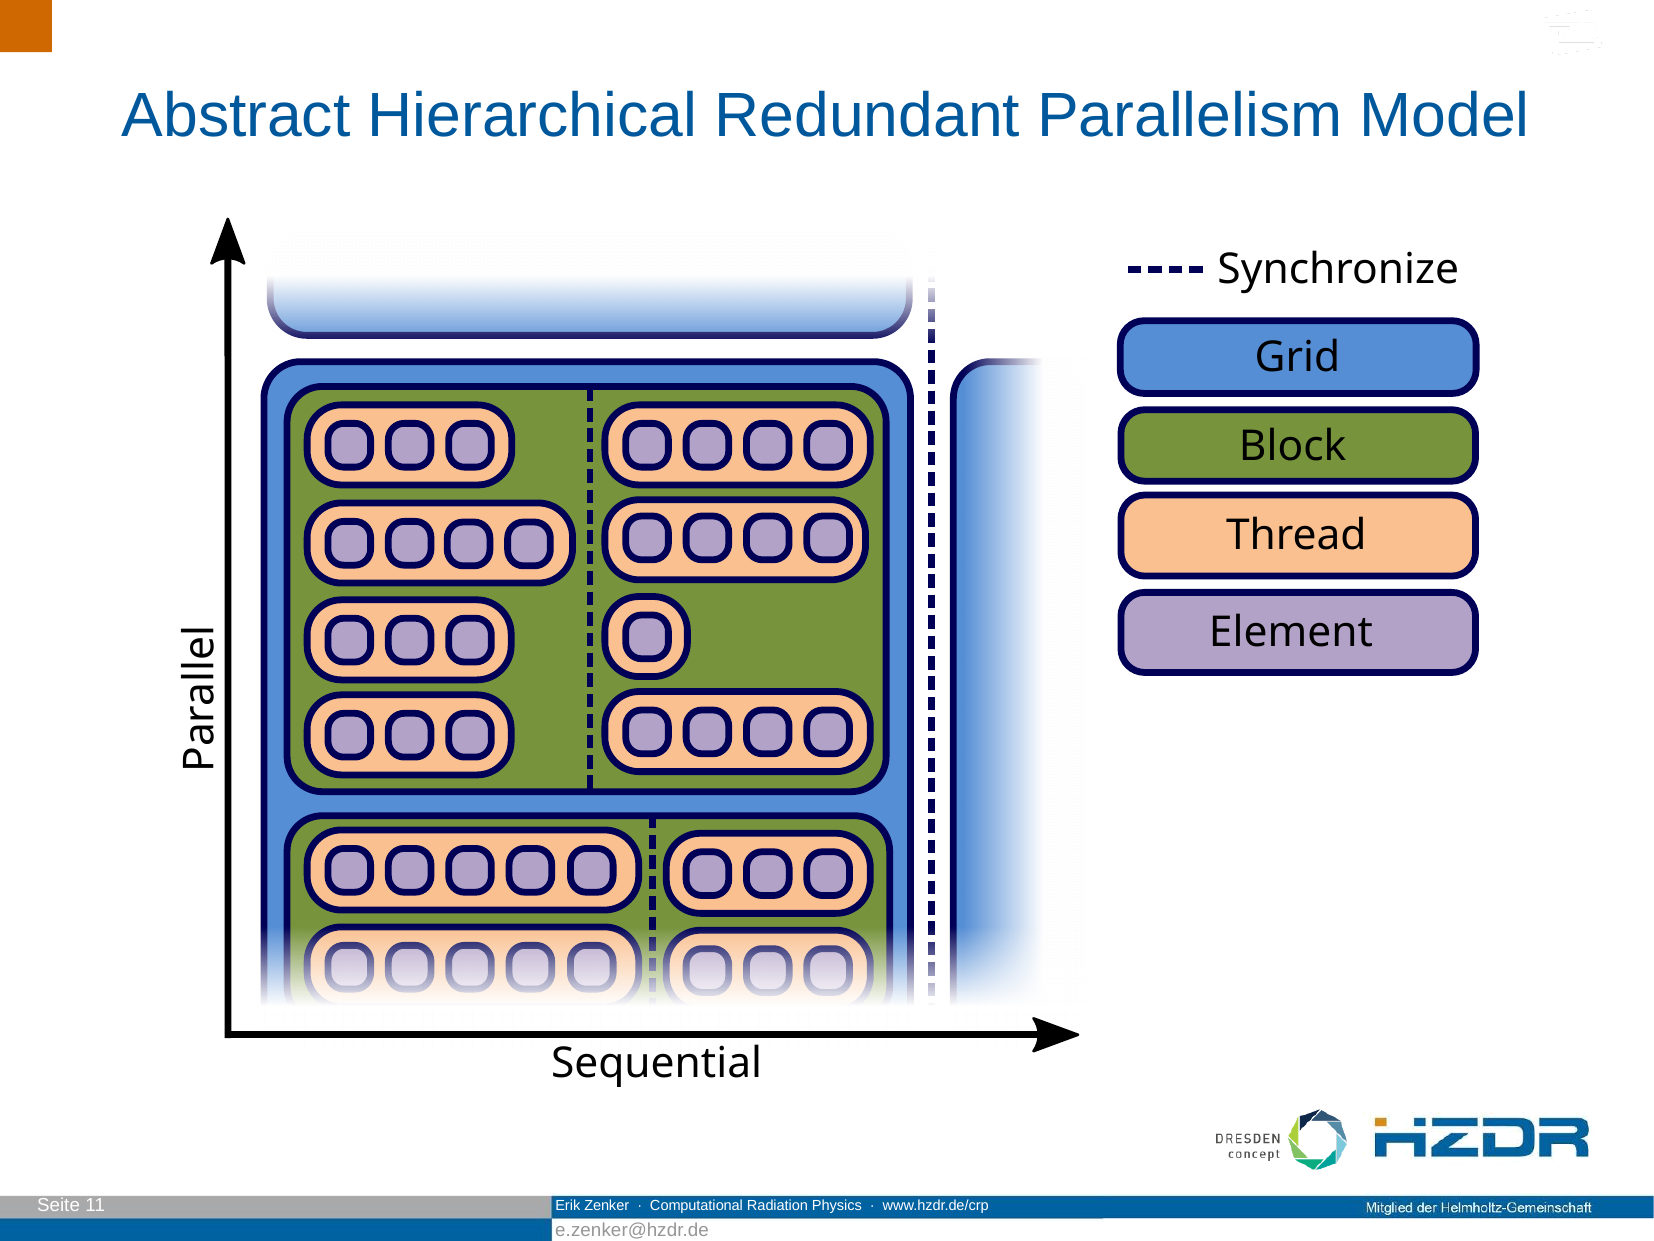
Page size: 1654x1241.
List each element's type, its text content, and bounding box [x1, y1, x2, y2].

picture [0, 0, 1654, 1241]
title Abstract Hierarchical Redundant Parallelism Model [82, 37, 1571, 193]
